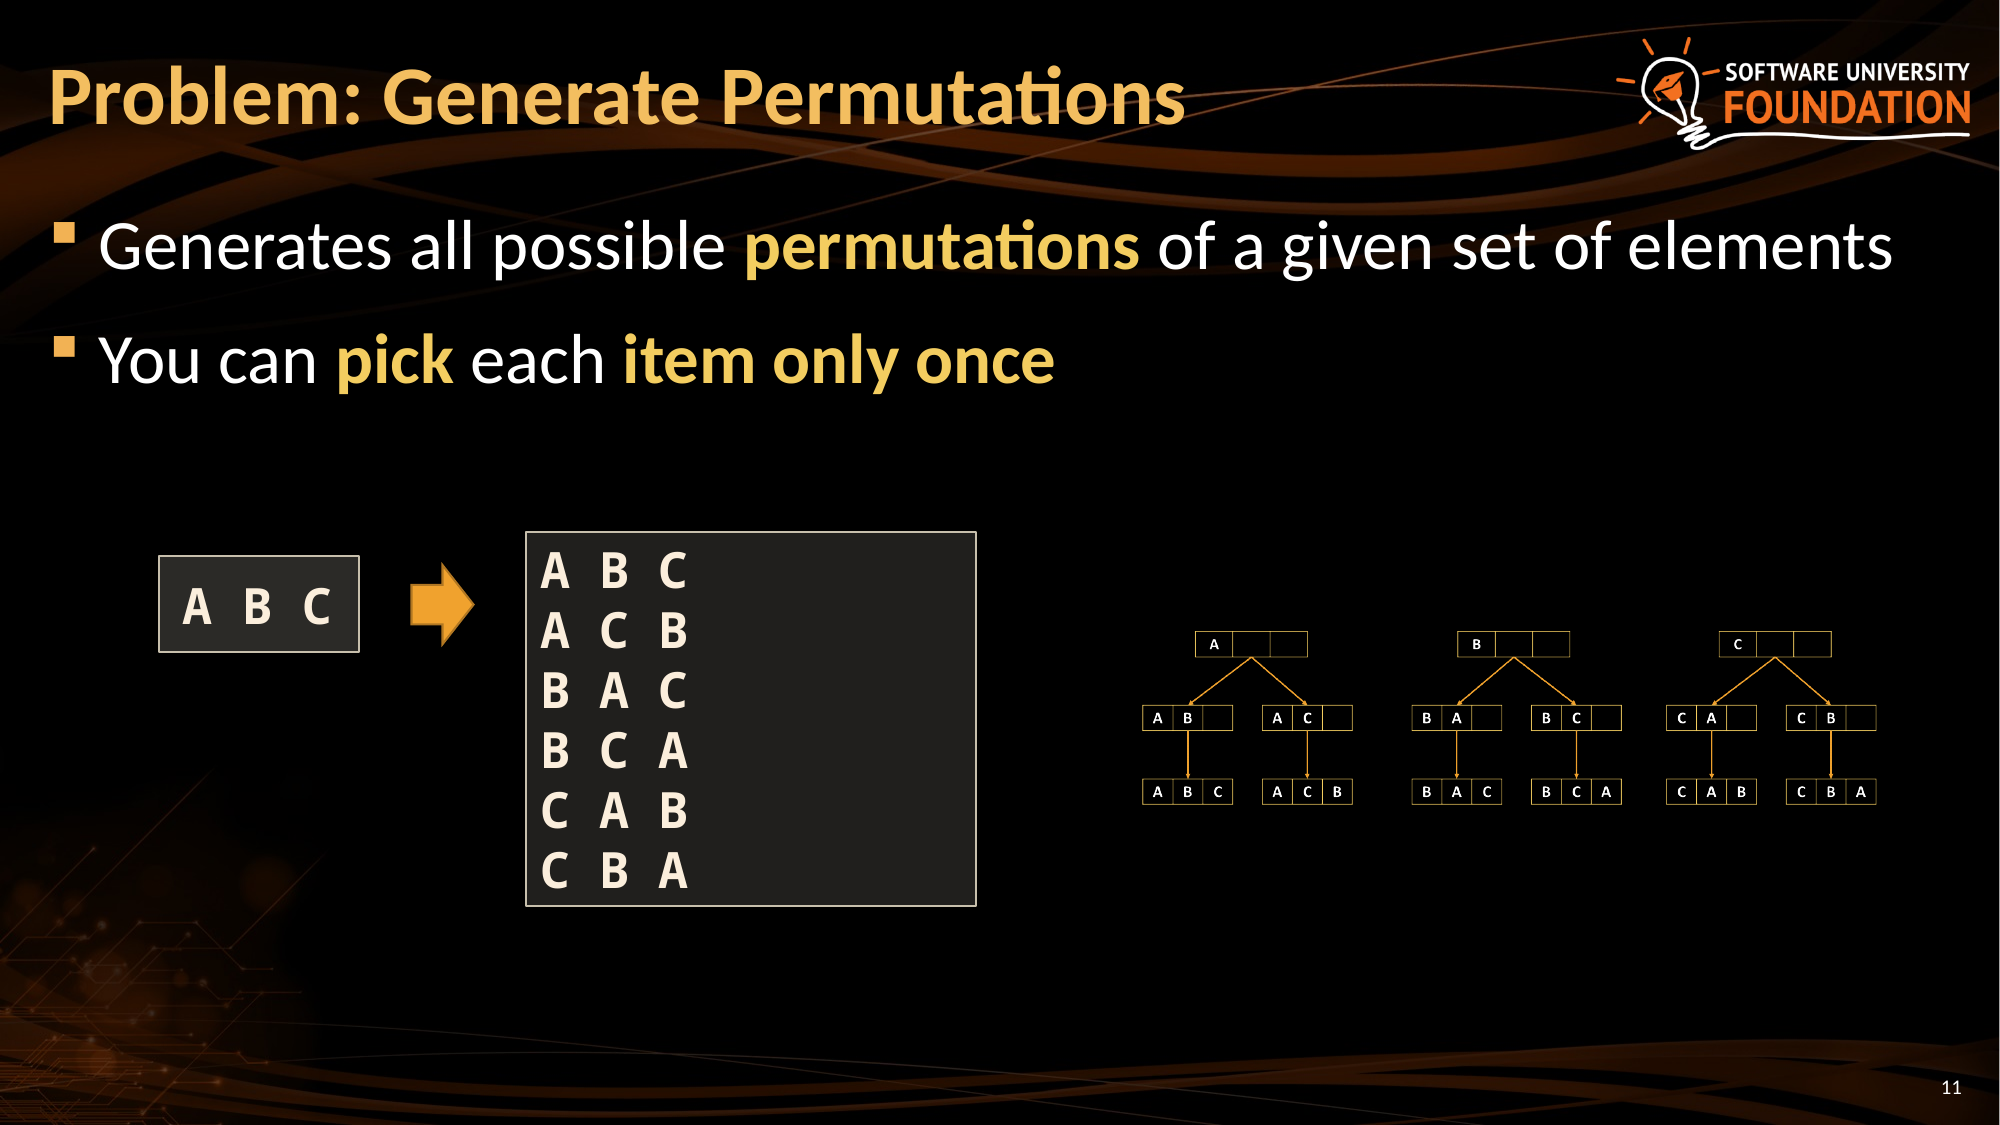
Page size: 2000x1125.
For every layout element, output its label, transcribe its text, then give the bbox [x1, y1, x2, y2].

text_box [411, 565, 474, 645]
slide_number <number> [1897, 1070, 1968, 1103]
text_box A B C [159, 556, 360, 652]
list Generates all possible permutations of a given set of elements You can pick each item only once [31, 188, 1968, 1103]
text_box A B C A C B B A C B C A C A B C B A [525, 531, 976, 907]
picture [0, 0, 2000, 1125]
title Problem: Generate Permutations [30, 6, 1602, 189]
